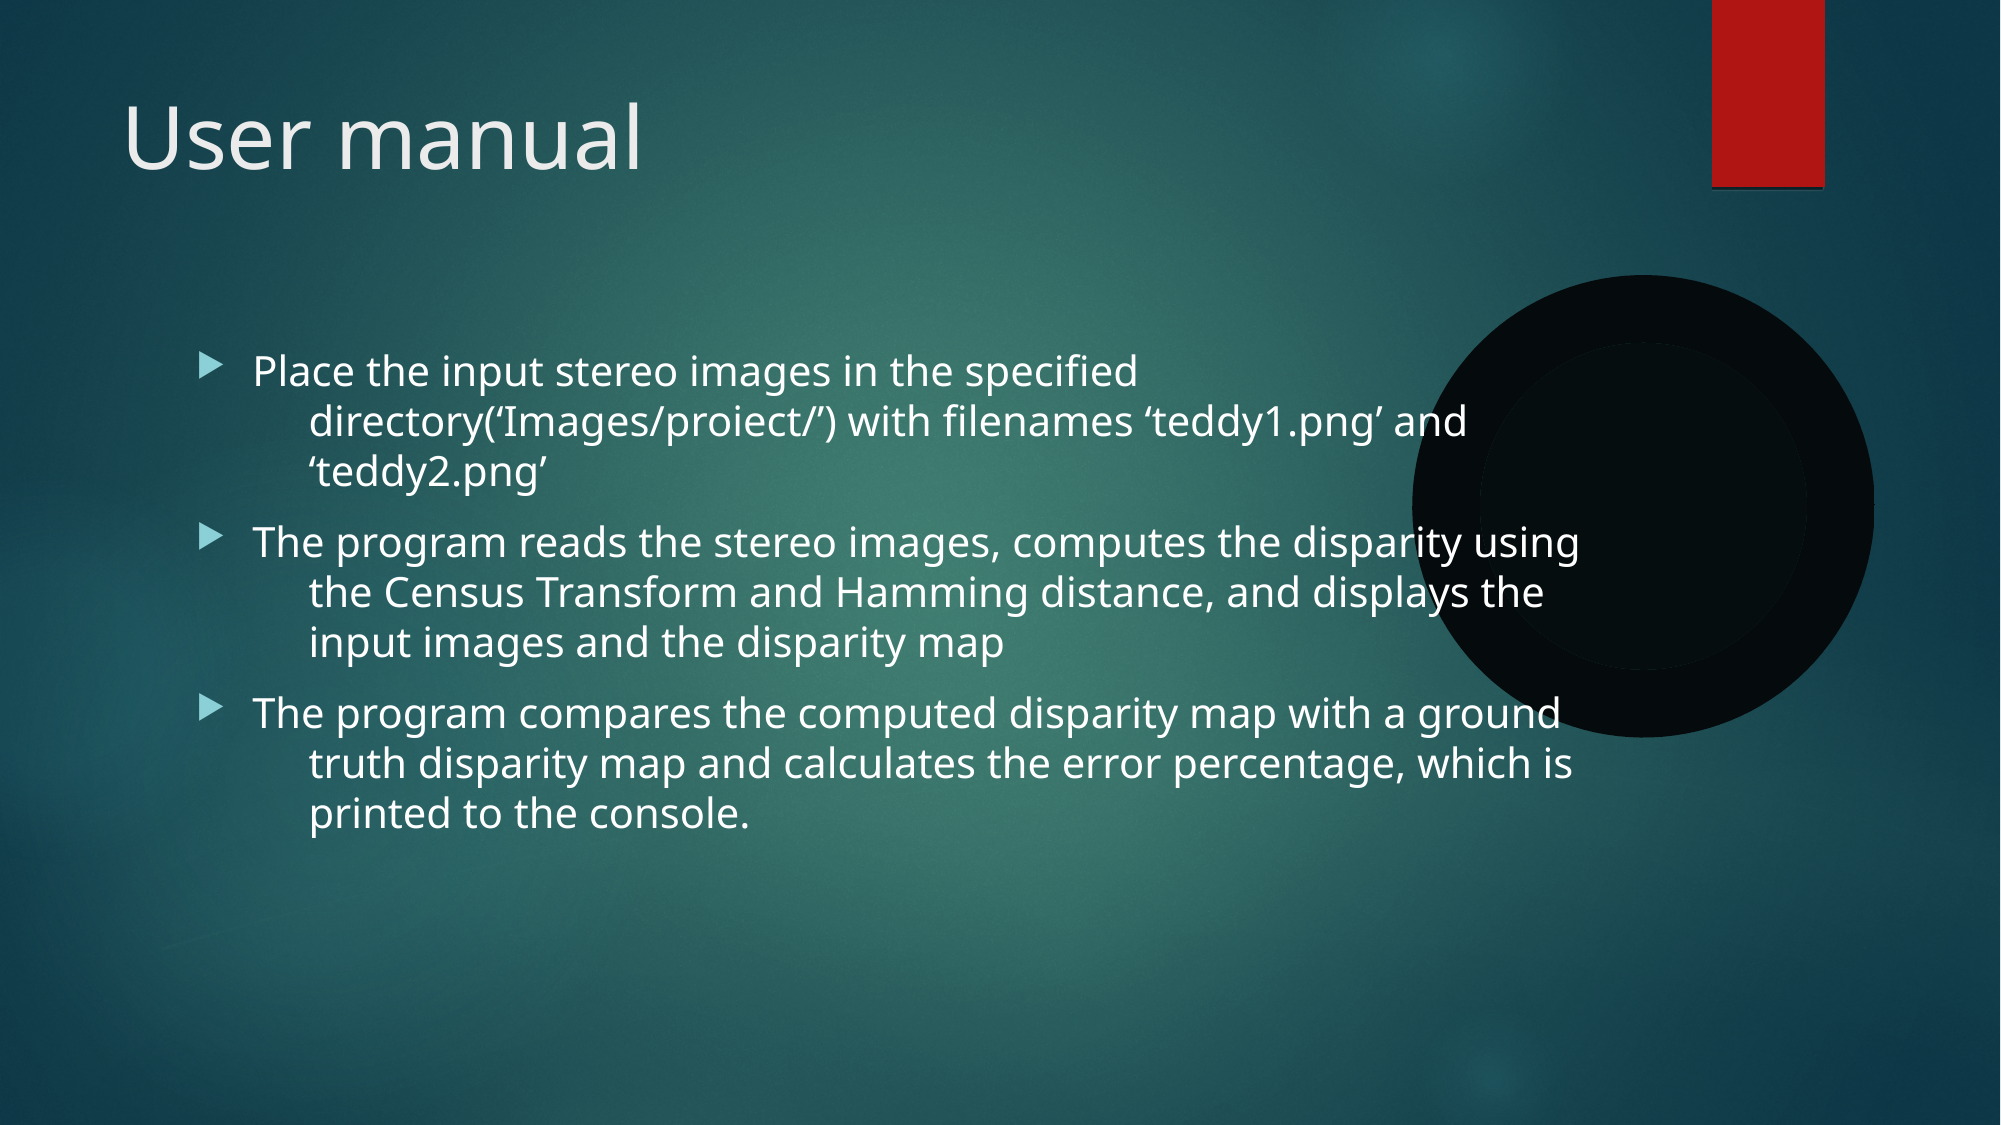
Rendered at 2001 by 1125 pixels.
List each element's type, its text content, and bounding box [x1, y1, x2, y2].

title User manual [106, 74, 1649, 305]
list Place the input stereo images in the specified directory(‘Images/proiect/’) with filenames ‘teddy1.png’ and ‘teddy2.png’ The program reads the stereo images, computes the disparity using the Census Transform and Hamming distance, and displays the input images and the disparity map The program compares the computed disparity map with a ground truth disparity map and calculates the error percentage, which is printed to the console. [181, 336, 1649, 1026]
